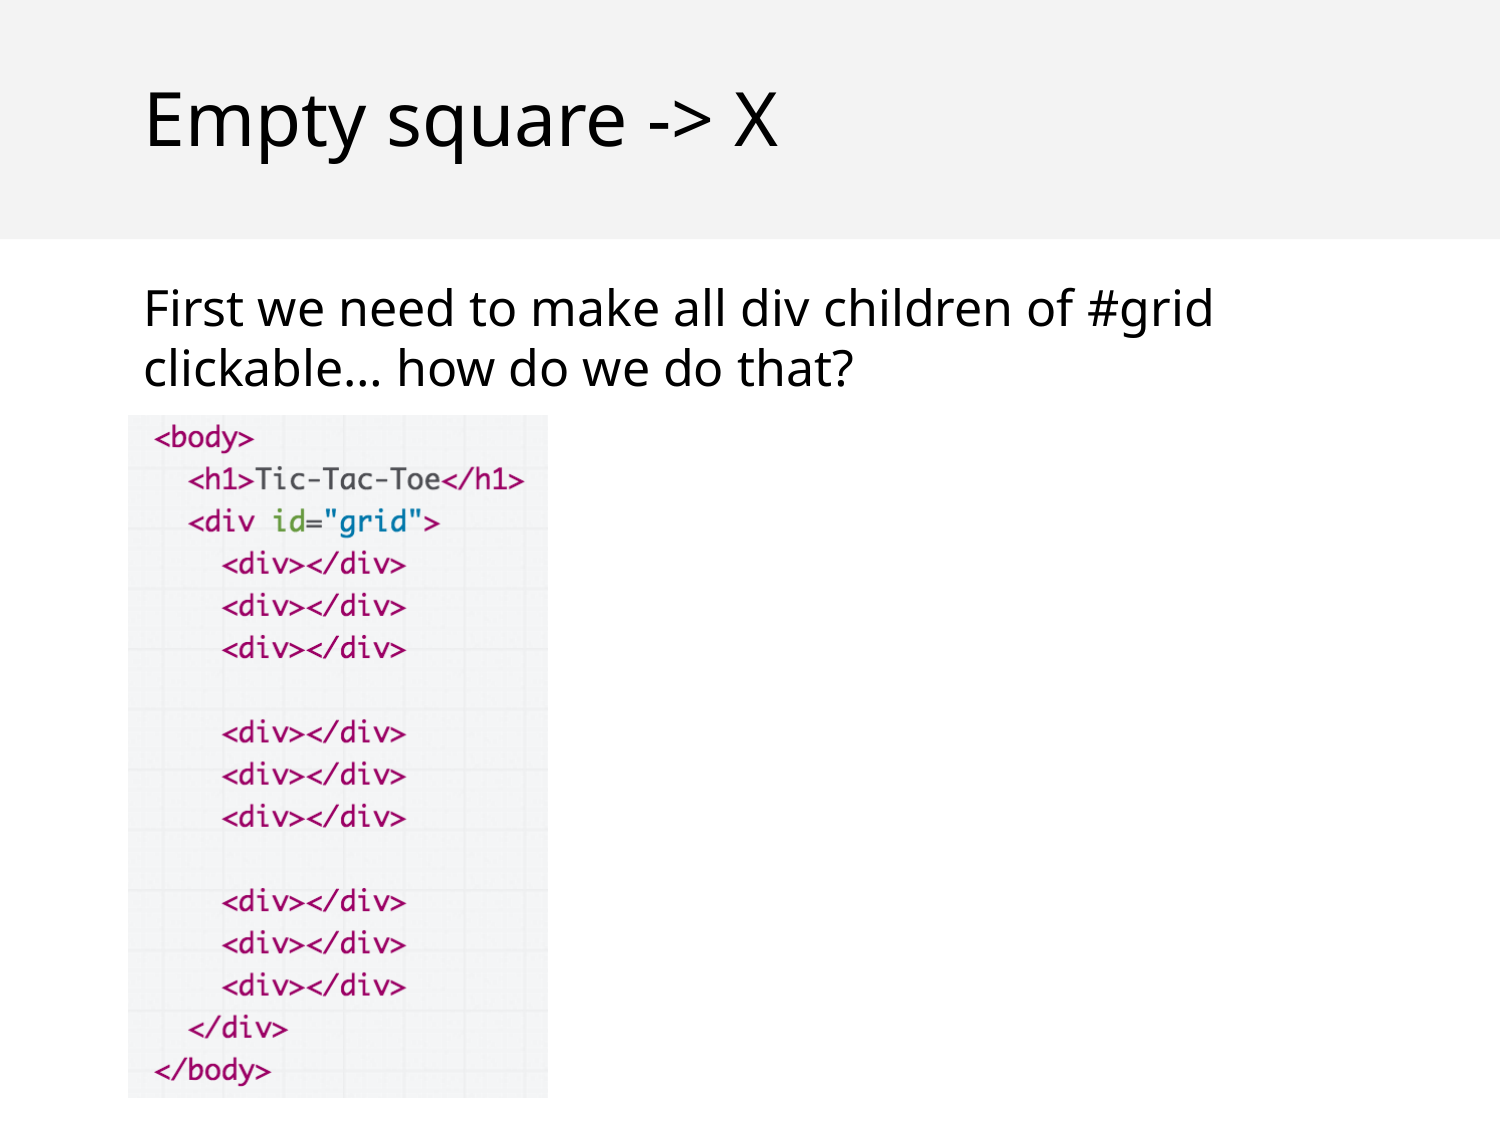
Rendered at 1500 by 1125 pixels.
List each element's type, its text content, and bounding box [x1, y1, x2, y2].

picture [128, 415, 548, 1098]
title Empty square -> X [128, 56, 1372, 183]
text_box First we need to make all div children of #grid clickable… how do we do that? [128, 261, 1333, 434]
